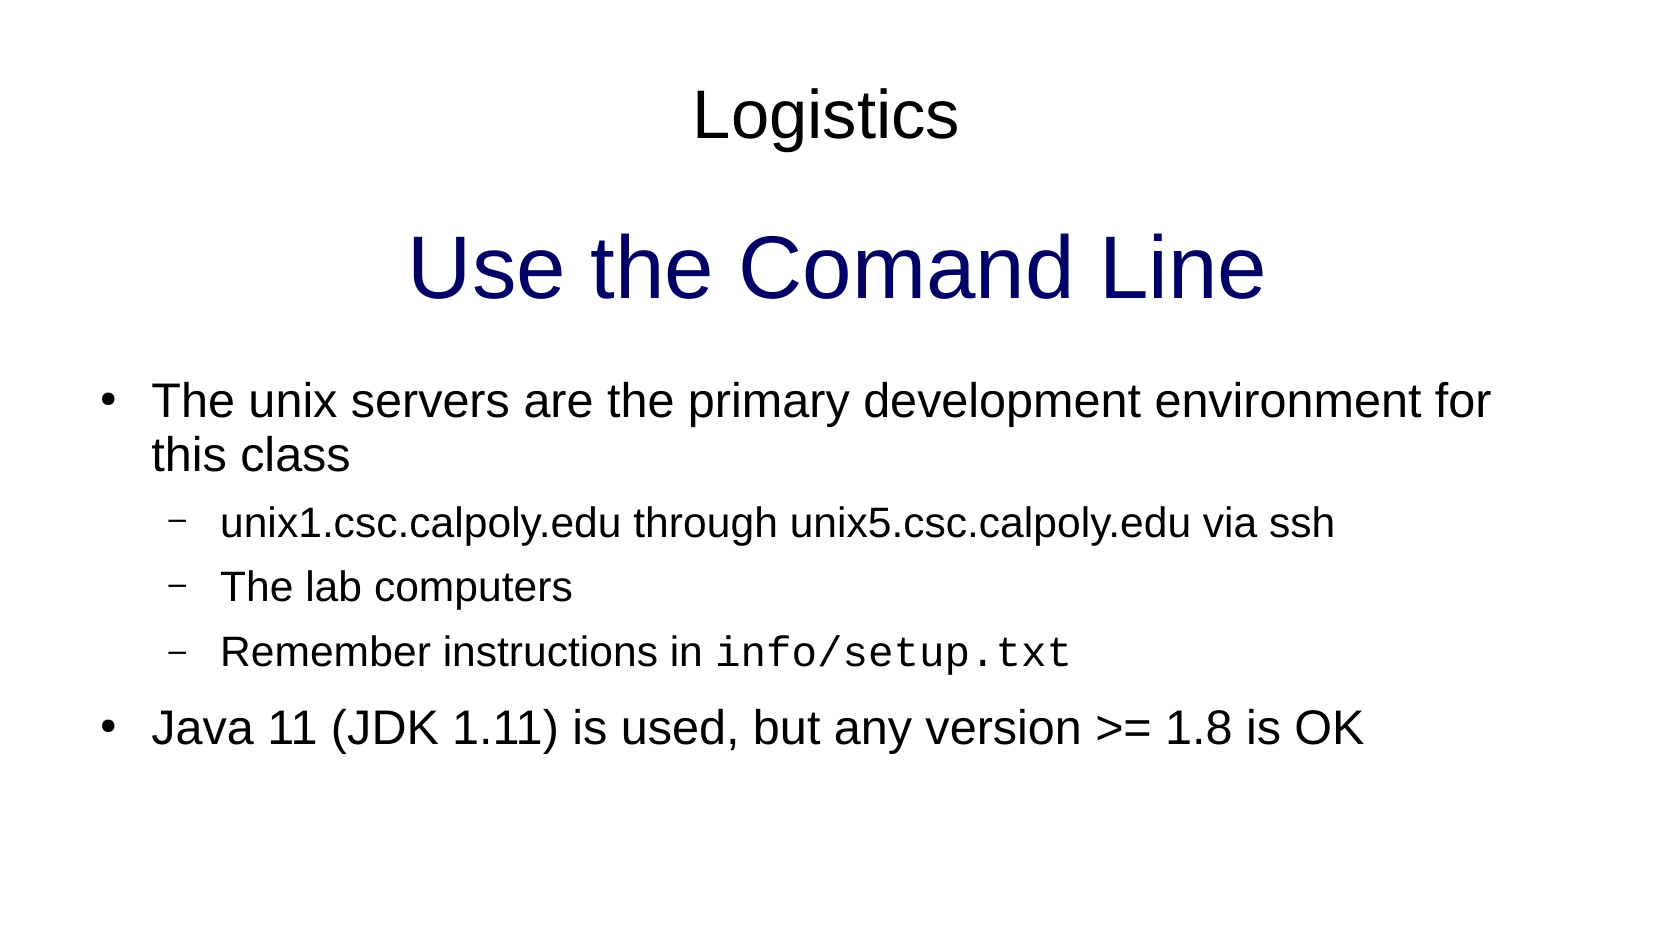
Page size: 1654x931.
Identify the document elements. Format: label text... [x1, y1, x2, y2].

list Use the Comand Line The unix servers are the primary development environment for this class unix1.csc.calpoly.edu through unix5.csc.calpoly.edu via ssh The lab computers Remember instructions in info/setup.txt Java 11 (JDK 1.11) is used, but any version >= 1.8 is OK [82, 217, 1571, 758]
title Logistics [82, 37, 1571, 193]
